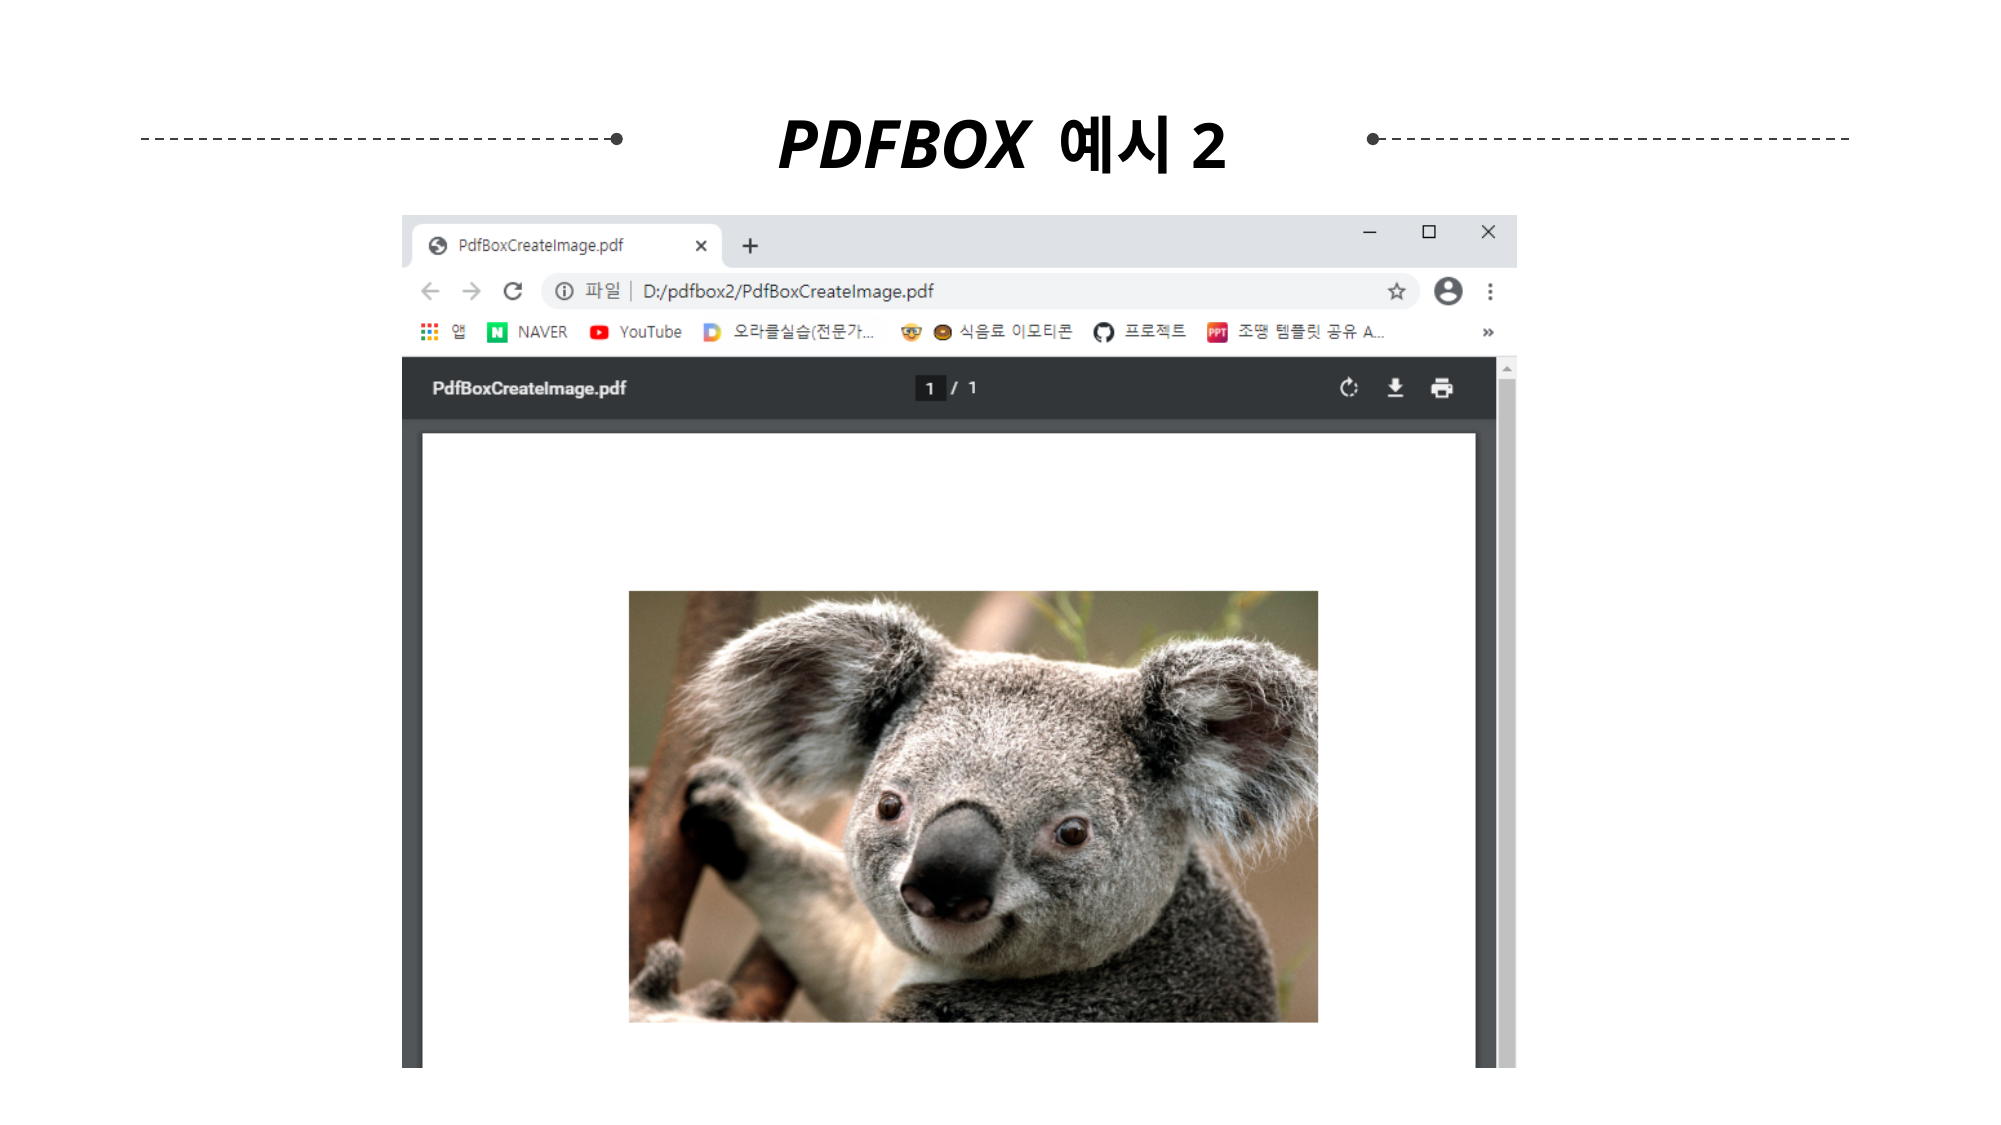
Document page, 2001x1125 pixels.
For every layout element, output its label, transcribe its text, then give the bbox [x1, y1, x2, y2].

text_box PDFBOX 예시 2 [567, 54, 1438, 176]
picture [402, 215, 1517, 1068]
